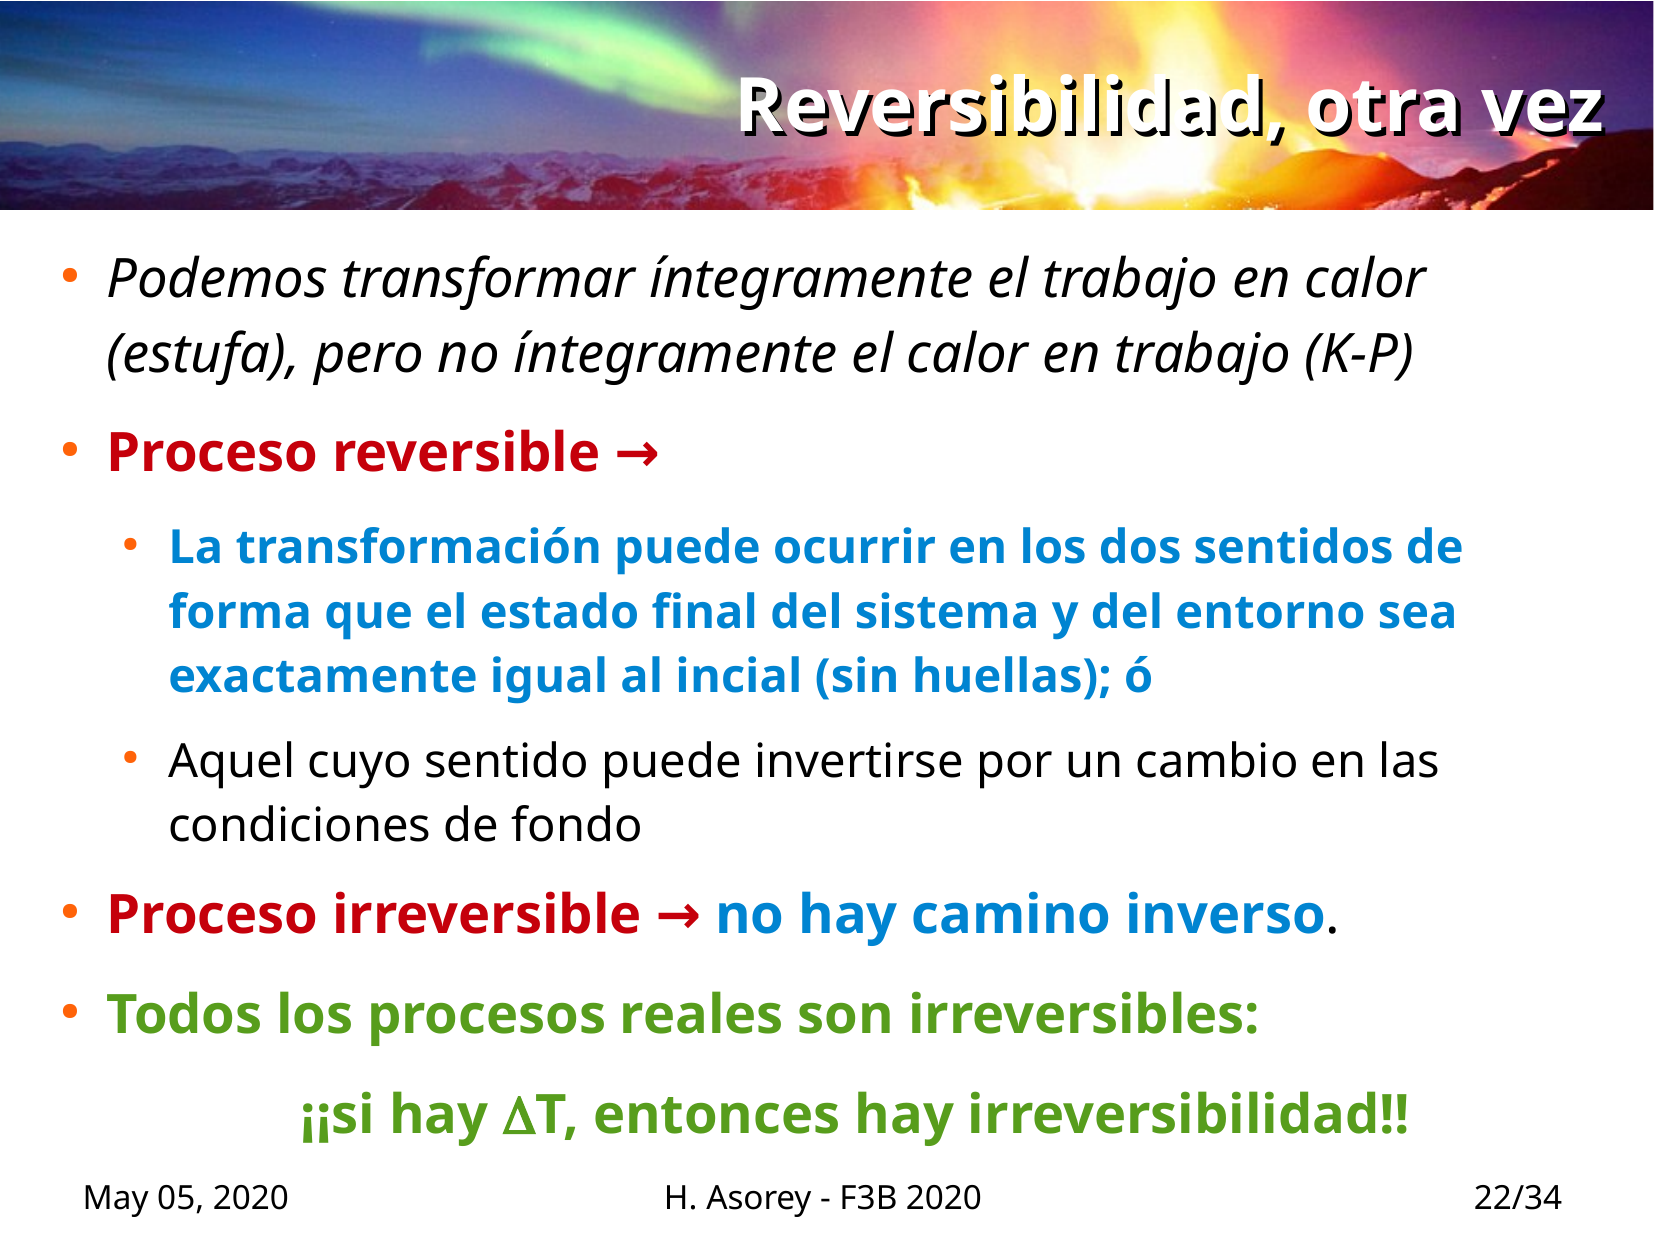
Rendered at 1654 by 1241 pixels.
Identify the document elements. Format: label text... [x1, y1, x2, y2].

title Reversibilidad, otra vez [45, 15, 1606, 191]
list Podemos transformar íntegramente el trabajo en calor (estufa), pero no íntegramente el calor en trabajo (K-P) Proceso reversible → La transformación puede ocurrir en los dos sentidos de forma que el estado final del sistema y del entorno sea exactamente igual al incial (sin huellas); ó Aquel cuyo sentido puede invertirse por un cambio en las condiciones de fondo Proceso irreversible → no hay camino inverso. Todos los procesos reales son irreversibles: ¡¡si hay DT, entonces hay irreversibilidad!! [45, 240, 1606, 1156]
picture [0, 1, 1654, 210]
